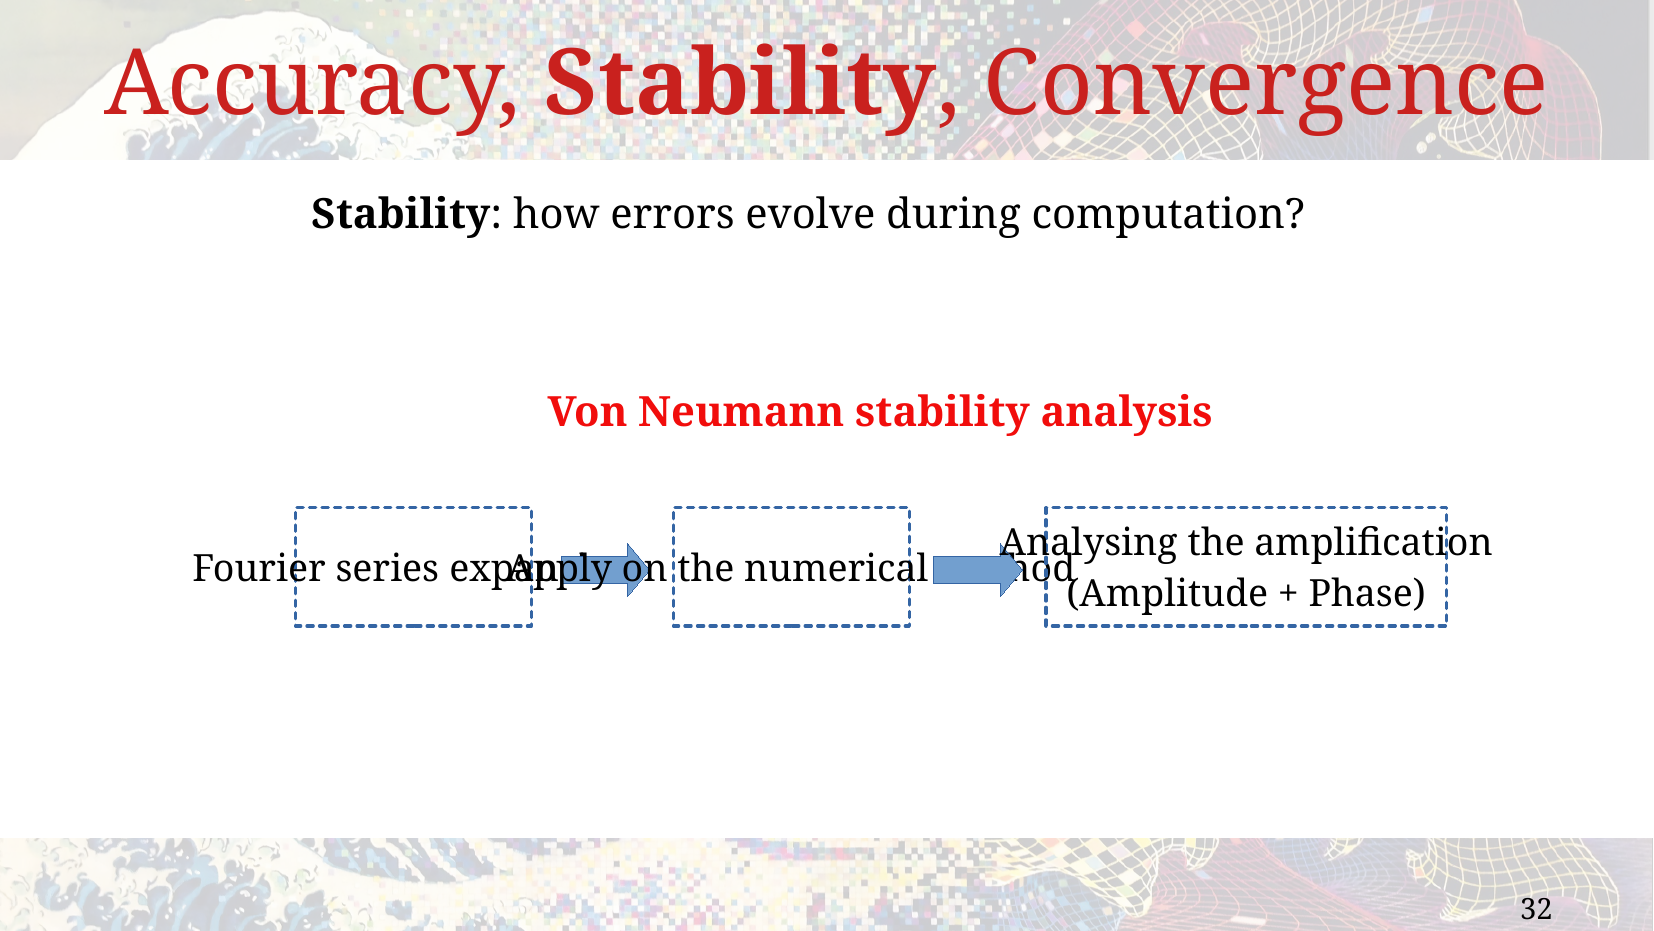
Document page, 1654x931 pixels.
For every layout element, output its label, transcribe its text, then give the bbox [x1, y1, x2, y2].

text_box [564, 563, 573, 579]
text_box Stability: how errors evolve during computation? [389, 175, 1228, 266]
text_box [1000, 543, 1004, 553]
text_box Apply on the numerical method [673, 507, 910, 626]
text_box [933, 549, 1023, 597]
text_box [561, 543, 647, 597]
text_box Von Neumann stability analysis [532, 374, 1121, 432]
title Accuracy, Stability, Convergence [0, 33, 1654, 126]
text_box Analysing the amplification (Amplitude + Phase) [1045, 507, 1447, 626]
text_box Fourier series expansion [295, 507, 532, 626]
